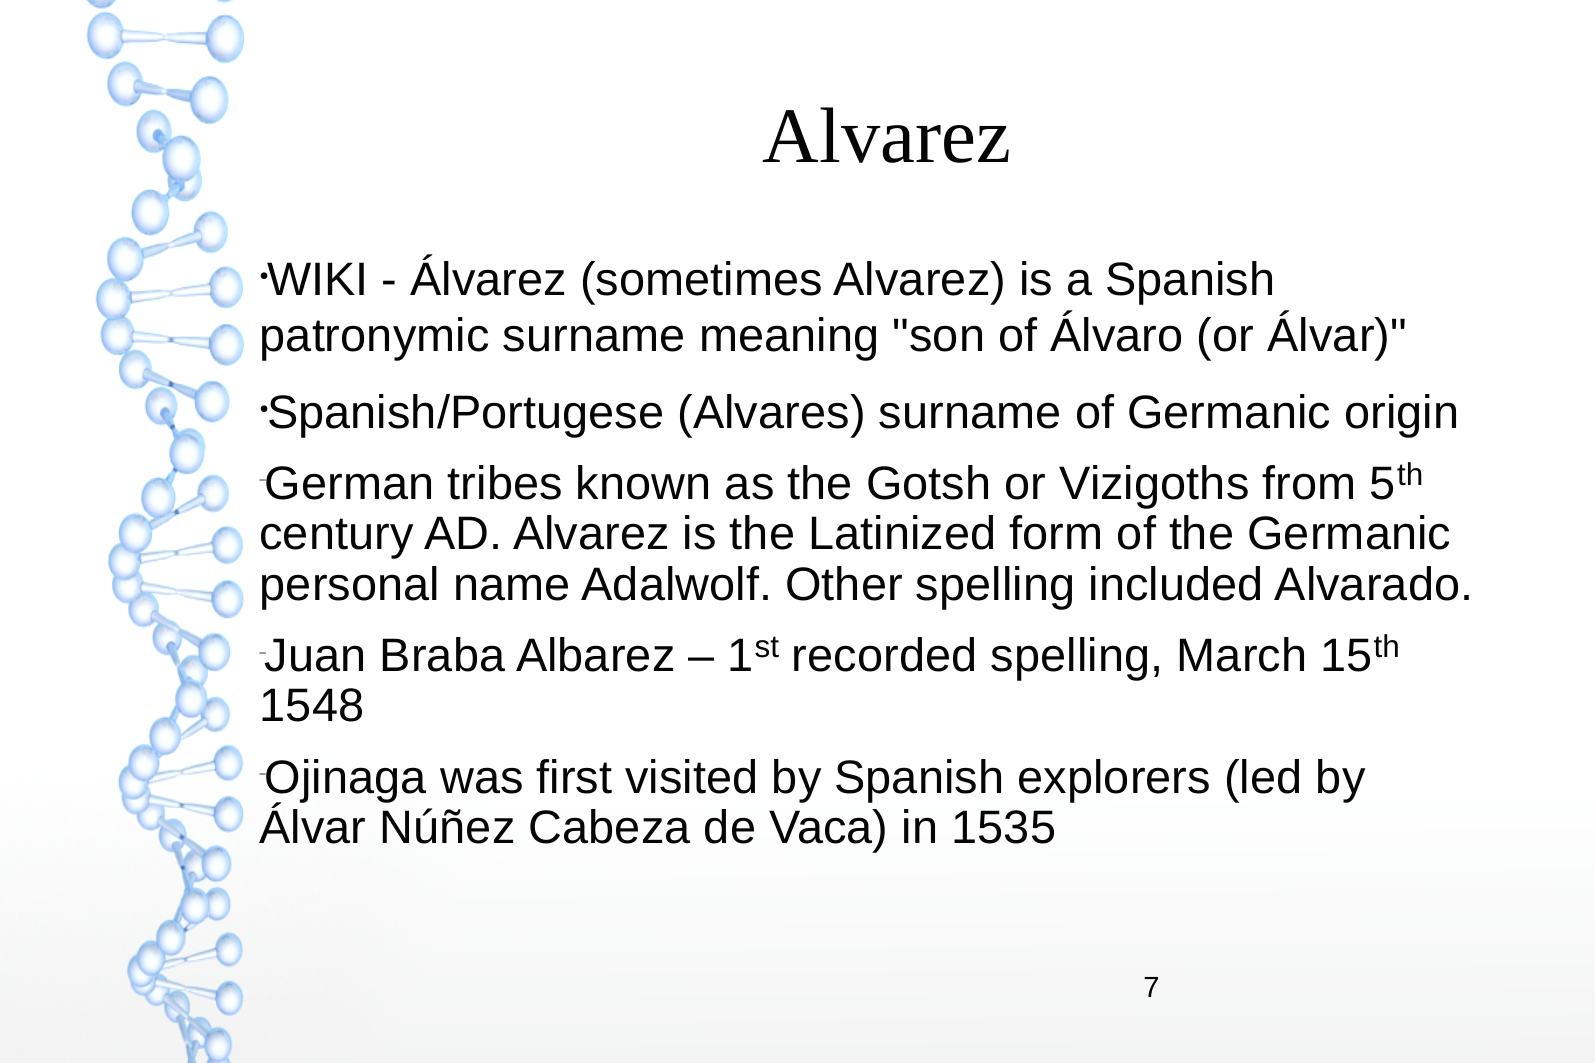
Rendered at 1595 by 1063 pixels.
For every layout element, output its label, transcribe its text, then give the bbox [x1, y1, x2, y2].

text_box 25 [1143, 968, 1515, 1042]
title Alvarez [259, 42, 1515, 220]
list WIKI - Álvarez (sometimes Alvarez) is a Spanish patronymic surname meaning "son of Álvaro (or Álvar)" Spanish/Portugese (Alvares) surname of Germanic origin German tribes known as the Gotsh or Vizigoths from 5th century AD. Alvarez is the Latinized form of the Germanic personal name Adalwolf. Other spelling included Alvarado. Juan Braba Albarez – 1st recorded spelling, March 15th 1548 Ojinaga was first visited by Spanish explorers (led by Álvar Núñez Cabeza de Vaca) in 1535 [259, 248, 1483, 866]
picture [0, 0, 1595, 1063]
